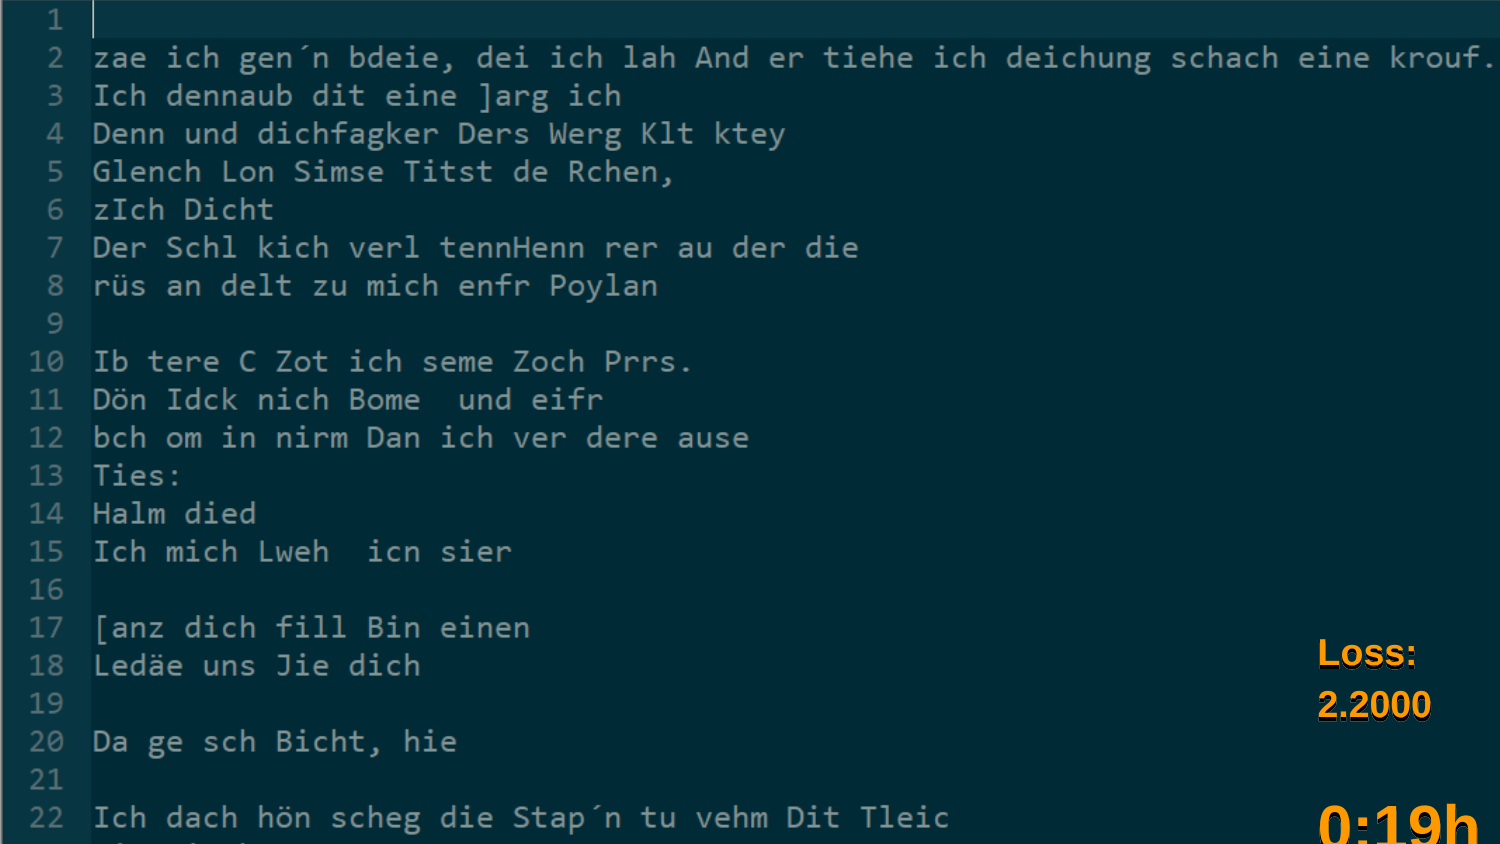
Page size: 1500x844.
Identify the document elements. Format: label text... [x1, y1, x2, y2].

picture [223, 623, 235, 637]
picture [296, 660, 310, 675]
picture [1190, 53, 1203, 67]
picture [569, 161, 584, 181]
picture [186, 160, 200, 181]
picture [351, 46, 365, 67]
picture [313, 351, 328, 371]
picture [295, 357, 311, 371]
picture [186, 243, 199, 257]
picture [296, 243, 308, 257]
picture [94, 465, 110, 485]
picture [241, 660, 255, 675]
picture [843, 243, 858, 257]
picture [368, 167, 383, 181]
picture [478, 281, 492, 295]
picture [496, 53, 511, 67]
picture [880, 805, 894, 827]
picture [113, 129, 127, 143]
picture [331, 167, 348, 181]
picture [276, 812, 293, 827]
picture [605, 129, 622, 150]
picture [589, 395, 602, 409]
picture [971, 46, 985, 67]
picture [825, 807, 839, 827]
picture [240, 167, 256, 181]
picture [131, 395, 145, 409]
picture [570, 53, 582, 67]
picture [444, 64, 452, 73]
picture [478, 243, 492, 257]
picture [223, 736, 235, 751]
picture [405, 653, 419, 675]
picture [168, 167, 181, 181]
picture [533, 167, 547, 181]
picture [1336, 53, 1351, 67]
picture [551, 357, 564, 371]
picture [806, 236, 821, 257]
picture [368, 243, 383, 257]
picture [497, 547, 511, 561]
picture [644, 243, 657, 257]
picture [276, 547, 293, 561]
picture [332, 812, 346, 827]
picture [532, 357, 548, 371]
picture [131, 129, 145, 143]
picture [95, 426, 109, 447]
picture [405, 729, 419, 751]
picture [481, 84, 490, 112]
picture [460, 123, 476, 143]
picture [314, 736, 327, 751]
picture [132, 243, 146, 257]
picture [515, 129, 529, 143]
picture [496, 388, 511, 409]
picture [1264, 46, 1277, 67]
picture [131, 540, 145, 561]
picture [953, 53, 966, 67]
picture [186, 199, 202, 219]
picture [733, 236, 748, 257]
picture [205, 661, 219, 675]
picture [295, 547, 310, 561]
picture [97, 655, 109, 675]
picture [588, 167, 601, 181]
picture [205, 509, 218, 523]
picture [478, 623, 492, 637]
picture [113, 623, 127, 637]
picture [679, 433, 693, 447]
picture [314, 53, 328, 67]
picture [387, 122, 401, 143]
picture [314, 615, 328, 637]
picture [405, 91, 419, 105]
picture [478, 129, 492, 143]
picture [186, 502, 200, 523]
picture [606, 160, 620, 181]
picture [131, 471, 146, 485]
picture [807, 812, 821, 827]
picture [95, 205, 109, 219]
picture [497, 91, 511, 105]
picture [606, 274, 620, 295]
picture [716, 53, 730, 67]
picture [113, 160, 127, 181]
picture [478, 547, 492, 561]
picture [388, 243, 401, 257]
picture [387, 623, 401, 637]
picture [314, 660, 328, 675]
picture [515, 623, 529, 637]
picture [532, 91, 548, 112]
picture [570, 243, 584, 257]
picture [261, 541, 273, 561]
picture [533, 433, 547, 447]
picture [1081, 46, 1095, 67]
picture [350, 85, 364, 105]
picture [552, 812, 565, 827]
picture [113, 53, 127, 67]
picture [697, 433, 711, 447]
picture [259, 122, 273, 143]
picture [240, 53, 256, 74]
picture [606, 433, 620, 447]
picture [734, 805, 748, 827]
picture [387, 350, 401, 371]
picture [625, 281, 638, 295]
picture [387, 91, 401, 105]
picture [424, 167, 437, 181]
picture [625, 433, 638, 447]
picture [1300, 53, 1314, 67]
picture [1026, 53, 1040, 67]
picture [241, 616, 255, 637]
picture [277, 731, 292, 751]
picture [222, 122, 237, 143]
picture [277, 433, 292, 447]
picture [367, 281, 384, 295]
picture [131, 205, 144, 219]
picture [460, 433, 473, 447]
picture [277, 615, 293, 637]
picture [550, 123, 584, 143]
picture [551, 53, 565, 67]
picture [222, 274, 237, 295]
picture [315, 433, 328, 447]
picture [405, 281, 418, 295]
picture [241, 281, 255, 295]
picture [296, 736, 310, 751]
picture [205, 91, 219, 105]
picture [1427, 53, 1443, 67]
picture [441, 805, 456, 827]
picture [423, 53, 438, 67]
picture [569, 281, 585, 295]
picture [679, 243, 693, 257]
picture [570, 91, 584, 105]
picture [496, 274, 512, 295]
picture [551, 275, 567, 295]
picture [204, 395, 217, 409]
picture [167, 433, 202, 447]
picture [460, 395, 474, 409]
picture [332, 281, 346, 295]
picture [424, 91, 438, 105]
picture [1410, 53, 1424, 67]
picture [643, 53, 657, 67]
picture [405, 129, 419, 143]
picture [114, 736, 127, 751]
picture [166, 547, 183, 561]
picture [186, 281, 200, 295]
picture [187, 357, 200, 371]
picture [132, 281, 145, 295]
picture [205, 205, 218, 219]
text_box 0:19h [1455, 822, 1468, 844]
picture [516, 91, 529, 105]
picture [241, 729, 255, 751]
picture [278, 129, 291, 143]
picture [369, 547, 383, 561]
picture [551, 243, 565, 257]
picture [186, 547, 200, 561]
picture [442, 547, 456, 561]
picture [935, 53, 949, 67]
picture [497, 129, 511, 143]
picture [314, 540, 328, 561]
picture [368, 395, 402, 409]
picture [113, 812, 126, 827]
picture [187, 812, 200, 827]
picture [516, 281, 529, 295]
picture [277, 275, 291, 295]
picture [442, 433, 456, 447]
picture [278, 395, 291, 409]
picture [1446, 53, 1460, 67]
picture [752, 129, 766, 143]
picture [514, 351, 529, 371]
picture [533, 395, 547, 409]
picture [314, 122, 328, 143]
picture [296, 433, 310, 447]
picture [186, 53, 199, 67]
picture [368, 46, 383, 67]
text_box Loss: 2.2000 [1302, 606, 1500, 735]
picture [351, 389, 365, 409]
picture [351, 167, 364, 181]
picture [204, 812, 217, 827]
picture [405, 623, 419, 637]
picture [113, 509, 127, 523]
picture [314, 281, 328, 295]
picture [460, 547, 474, 561]
picture [204, 357, 219, 371]
picture [770, 53, 785, 67]
picture [624, 46, 638, 67]
picture [663, 178, 671, 187]
picture [606, 812, 620, 827]
picture [350, 731, 364, 751]
picture [570, 812, 584, 834]
picture [1135, 53, 1151, 74]
picture [94, 161, 109, 181]
picture [259, 395, 273, 409]
picture [405, 236, 419, 257]
picture [441, 237, 456, 257]
picture [515, 53, 529, 67]
picture [240, 351, 255, 371]
picture [223, 236, 237, 257]
text_box 0:19h [1328, 812, 1341, 843]
picture [260, 236, 273, 257]
picture [259, 199, 273, 219]
picture [1007, 46, 1022, 67]
picture [186, 129, 200, 143]
picture [752, 243, 766, 257]
picture [696, 47, 713, 67]
picture [441, 161, 456, 181]
picture [607, 243, 620, 257]
picture [131, 623, 145, 637]
picture [278, 243, 291, 257]
picture [241, 198, 255, 219]
picture [131, 167, 146, 181]
picture [113, 91, 126, 105]
picture [186, 615, 200, 637]
picture [114, 199, 127, 219]
picture [1318, 53, 1332, 67]
picture [1209, 46, 1223, 67]
picture [441, 91, 456, 105]
picture [205, 129, 219, 143]
picture [497, 243, 511, 257]
picture [332, 615, 346, 637]
picture [150, 129, 164, 143]
picture [94, 123, 110, 143]
picture [149, 351, 163, 371]
picture [223, 540, 237, 561]
picture [98, 615, 106, 644]
picture [825, 47, 839, 67]
picture [533, 807, 547, 827]
picture [0, 0, 90, 844]
picture [825, 243, 839, 257]
picture [113, 433, 126, 447]
picture [150, 167, 164, 181]
picture [514, 807, 529, 827]
picture [405, 433, 419, 447]
picture [642, 807, 656, 827]
picture [1463, 46, 1480, 67]
picture [588, 46, 602, 67]
picture [514, 433, 529, 447]
picture [223, 388, 237, 409]
picture [94, 503, 109, 523]
picture [514, 160, 529, 181]
picture [223, 660, 237, 675]
picture [1044, 53, 1058, 67]
picture [240, 502, 255, 523]
picture [168, 53, 182, 67]
picture [1063, 53, 1075, 67]
picture [259, 274, 273, 295]
picture [478, 812, 492, 827]
picture [1227, 53, 1241, 67]
picture [368, 427, 384, 447]
picture [369, 617, 383, 637]
picture [587, 426, 602, 447]
picture [113, 281, 127, 295]
picture [697, 812, 711, 827]
picture [460, 243, 474, 257]
picture [387, 281, 401, 295]
picture [204, 547, 217, 561]
picture [533, 243, 547, 257]
picture [169, 389, 182, 409]
picture [496, 623, 511, 637]
picture [223, 205, 235, 219]
picture [661, 812, 675, 827]
picture [369, 660, 383, 675]
picture [644, 357, 657, 371]
picture [296, 623, 310, 637]
picture [588, 91, 601, 105]
picture [441, 736, 456, 751]
picture [259, 91, 273, 105]
picture [168, 281, 182, 295]
picture [132, 501, 145, 523]
picture [205, 736, 218, 751]
picture [369, 805, 383, 827]
picture [661, 46, 675, 67]
picture [332, 91, 346, 105]
picture [1245, 53, 1258, 67]
picture [96, 351, 109, 371]
picture [150, 198, 164, 219]
picture [96, 807, 109, 827]
picture [331, 433, 348, 447]
picture [733, 123, 748, 143]
picture [387, 660, 400, 675]
picture [642, 433, 657, 447]
picture [113, 350, 127, 371]
picture [113, 547, 126, 561]
picture [131, 653, 145, 675]
picture [295, 161, 310, 181]
picture [278, 655, 290, 675]
picture [93, 0, 1500, 38]
picture [624, 167, 638, 181]
picture [405, 395, 419, 409]
picture [371, 748, 379, 757]
picture [570, 350, 584, 371]
picture [861, 53, 876, 67]
picture [643, 167, 657, 181]
picture [460, 623, 474, 637]
picture [716, 122, 730, 143]
text_box 0:19h [1302, 735, 1500, 844]
picture [606, 351, 621, 371]
picture [1392, 46, 1405, 67]
picture [205, 236, 219, 257]
picture [441, 623, 456, 637]
picture [96, 85, 109, 105]
picture [351, 129, 365, 143]
picture [205, 623, 218, 637]
picture [113, 660, 127, 675]
picture [387, 53, 401, 67]
picture [223, 433, 237, 447]
picture [424, 274, 438, 295]
picture [296, 395, 308, 409]
picture [222, 509, 237, 523]
picture [296, 812, 310, 827]
picture [131, 84, 145, 105]
picture [405, 547, 419, 561]
picture [917, 812, 930, 827]
picture [259, 167, 273, 181]
picture [460, 167, 474, 181]
picture [552, 433, 565, 447]
picture [661, 122, 675, 143]
picture [424, 736, 437, 751]
picture [861, 807, 877, 827]
picture [225, 161, 237, 181]
picture [769, 129, 785, 150]
picture [223, 805, 237, 827]
picture [369, 357, 381, 371]
picture [478, 46, 492, 67]
picture [368, 129, 384, 150]
picture [405, 812, 421, 834]
picture [277, 351, 292, 371]
picture [296, 129, 308, 143]
picture [131, 53, 146, 67]
picture [314, 167, 328, 181]
picture [790, 53, 803, 67]
picture [241, 433, 255, 447]
picture [679, 123, 693, 143]
picture [186, 91, 200, 105]
picture [405, 161, 420, 181]
picture [424, 129, 438, 143]
picture [715, 812, 730, 827]
picture [350, 243, 365, 257]
picture [387, 812, 401, 827]
picture [387, 433, 401, 447]
picture [150, 471, 164, 485]
picture [1117, 53, 1131, 67]
picture [314, 236, 328, 257]
picture [148, 509, 165, 523]
picture [569, 388, 585, 409]
picture [589, 129, 602, 143]
picture [478, 161, 492, 181]
picture [113, 471, 127, 485]
picture [168, 357, 182, 371]
picture [205, 46, 219, 67]
picture [606, 84, 620, 105]
picture [460, 281, 474, 295]
picture [331, 122, 348, 143]
picture [241, 91, 255, 105]
picture [1099, 53, 1113, 67]
picture [223, 91, 237, 105]
picture [898, 53, 912, 67]
picture [661, 357, 675, 371]
picture [168, 660, 182, 675]
picture [441, 357, 492, 371]
picture [514, 237, 529, 257]
picture [734, 433, 748, 447]
picture [1354, 53, 1369, 67]
picture [94, 731, 110, 751]
picture [552, 395, 565, 409]
picture [643, 281, 657, 295]
text_box 0:19h [1418, 812, 1430, 828]
picture [167, 84, 182, 105]
picture [405, 53, 419, 67]
picture [259, 53, 273, 67]
picture [478, 426, 492, 447]
picture [150, 623, 164, 637]
picture [94, 237, 110, 257]
picture [350, 653, 365, 675]
picture [351, 357, 364, 371]
picture [131, 426, 145, 447]
picture [186, 388, 200, 409]
picture [424, 357, 438, 371]
picture [460, 812, 474, 827]
picture [259, 805, 273, 827]
picture [313, 84, 328, 105]
picture [168, 237, 182, 257]
picture [96, 541, 109, 561]
picture [168, 736, 182, 751]
picture [314, 388, 328, 409]
picture [733, 46, 748, 67]
picture [277, 84, 292, 105]
picture [150, 660, 164, 675]
picture [624, 243, 638, 257]
picture [167, 805, 182, 827]
picture [643, 123, 656, 143]
picture [96, 281, 109, 295]
picture [587, 281, 602, 302]
picture [880, 46, 894, 67]
picture [716, 433, 730, 447]
picture [131, 805, 145, 827]
picture [788, 807, 804, 827]
picture [771, 243, 785, 257]
picture [751, 812, 768, 827]
picture [697, 243, 711, 257]
picture [94, 389, 128, 409]
picture [1173, 53, 1186, 67]
picture [332, 729, 346, 751]
picture [898, 812, 912, 827]
picture [387, 547, 400, 561]
picture [113, 243, 127, 257]
picture [844, 53, 857, 67]
picture [478, 395, 492, 409]
picture [625, 357, 638, 371]
picture [277, 53, 292, 67]
picture [935, 812, 947, 827]
picture [149, 736, 165, 758]
picture [350, 812, 363, 827]
picture [95, 53, 109, 67]
